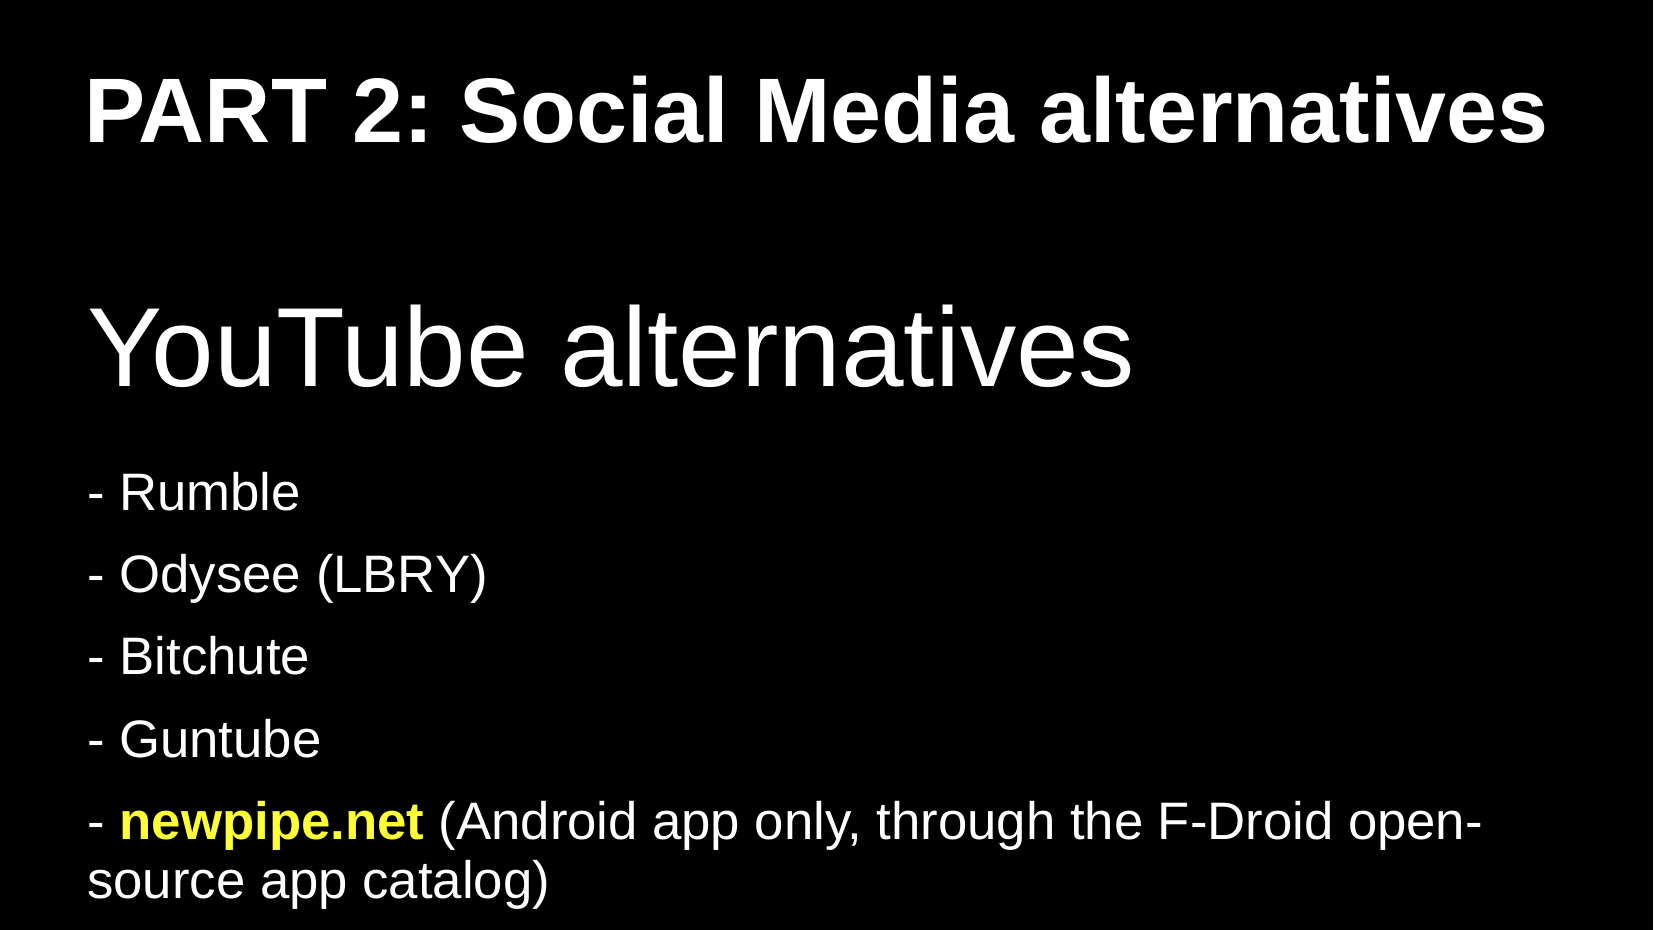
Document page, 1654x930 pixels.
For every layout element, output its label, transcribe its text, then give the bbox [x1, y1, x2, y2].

list - Rumble - Odysee (LBRY) - Bitchute - Guntube - newpipe.net (Android app only, through the F-Droid open-source app catalog) [87, 462, 1573, 916]
title PART 2: Social Media alternatives [84, 56, 1561, 166]
list YouTube alternatives [87, 285, 1573, 447]
